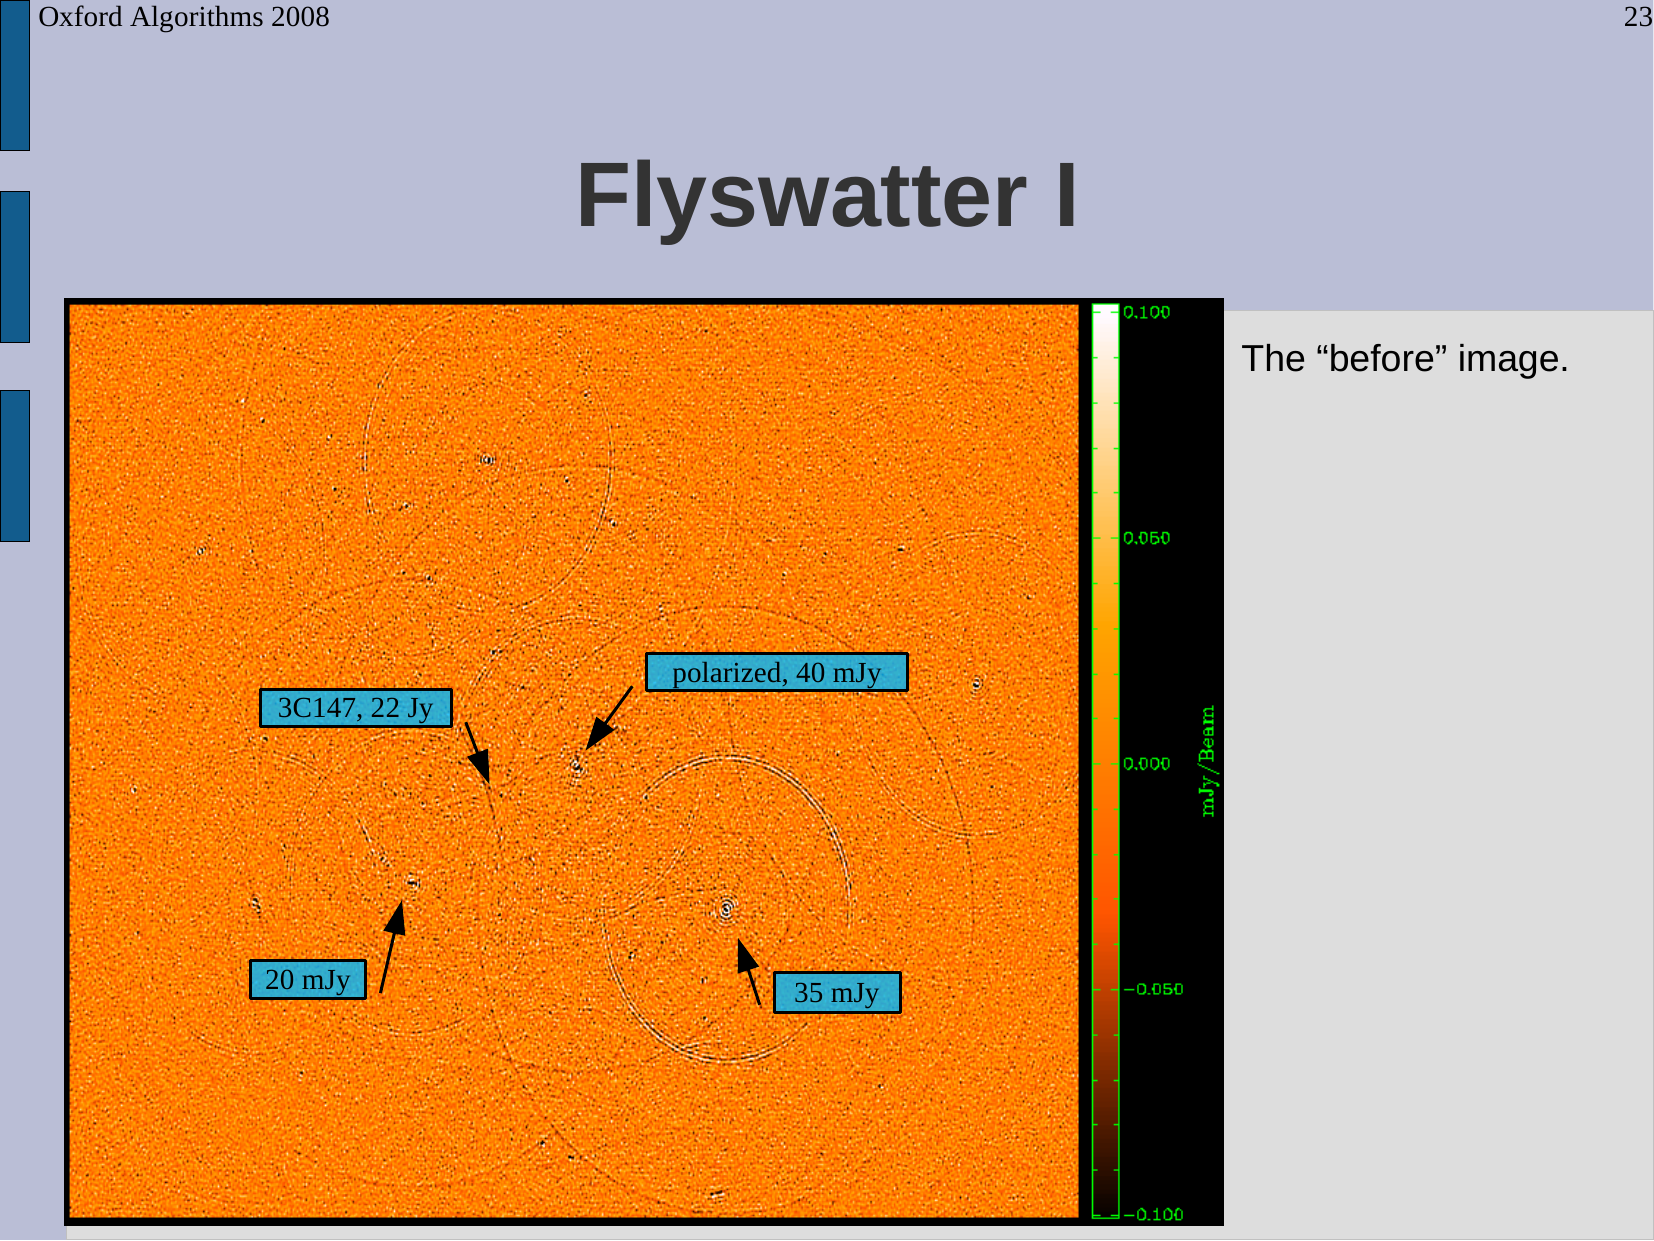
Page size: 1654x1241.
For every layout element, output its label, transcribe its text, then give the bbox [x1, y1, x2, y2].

text_box 3C147, 22 Jy [261, 690, 451, 727]
text_box polarized, 40 mJy [647, 654, 907, 691]
title Flyswatter I [121, 91, 1534, 299]
list The “before” image. [1223, 337, 1654, 1163]
text_box 20 mJy [250, 960, 366, 998]
text_box 35 mJy [774, 972, 900, 1013]
picture [64, 298, 1224, 1226]
